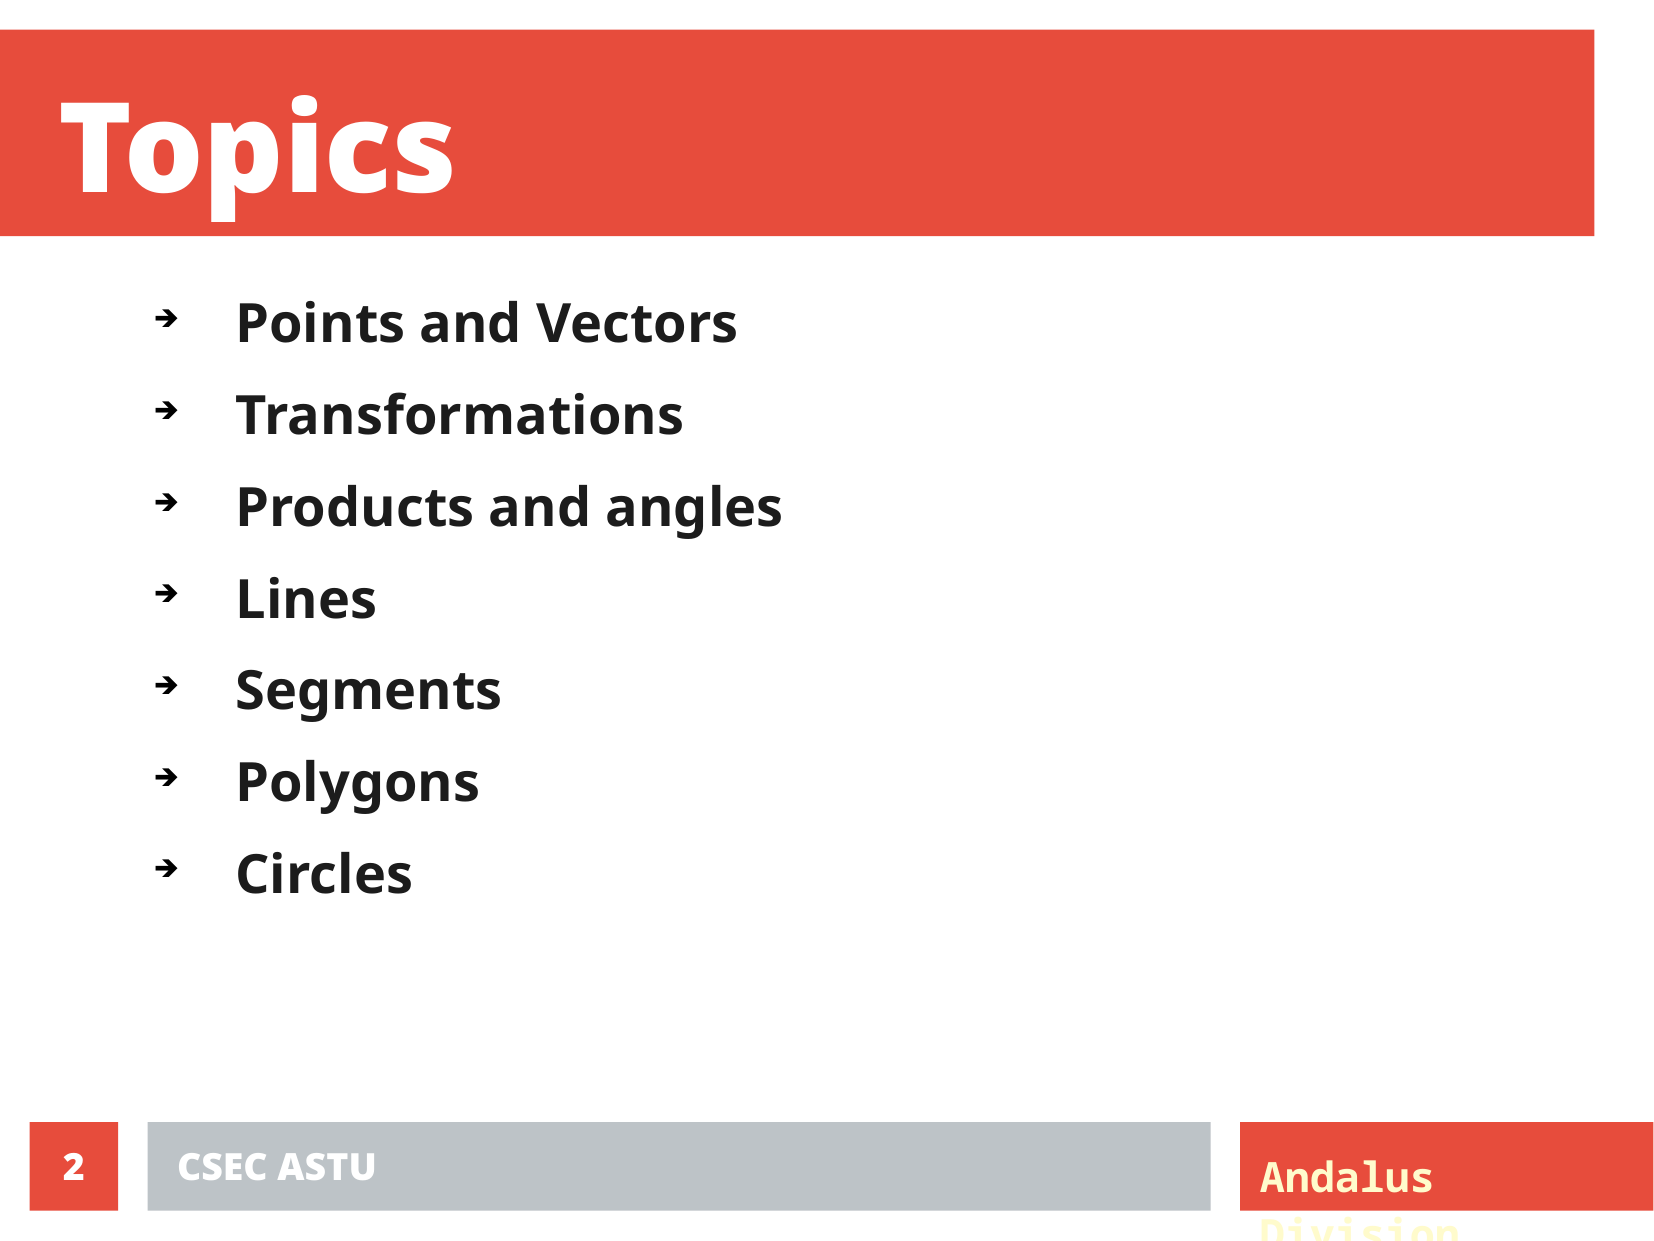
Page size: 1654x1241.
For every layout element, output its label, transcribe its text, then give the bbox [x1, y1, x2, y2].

title Topics [59, 59, 1595, 207]
list Points and Vectors Transformations Products and angles Lines Segments Polygons Circles [59, 285, 1565, 1093]
text_box Andalus Division [1245, 1140, 1636, 1197]
